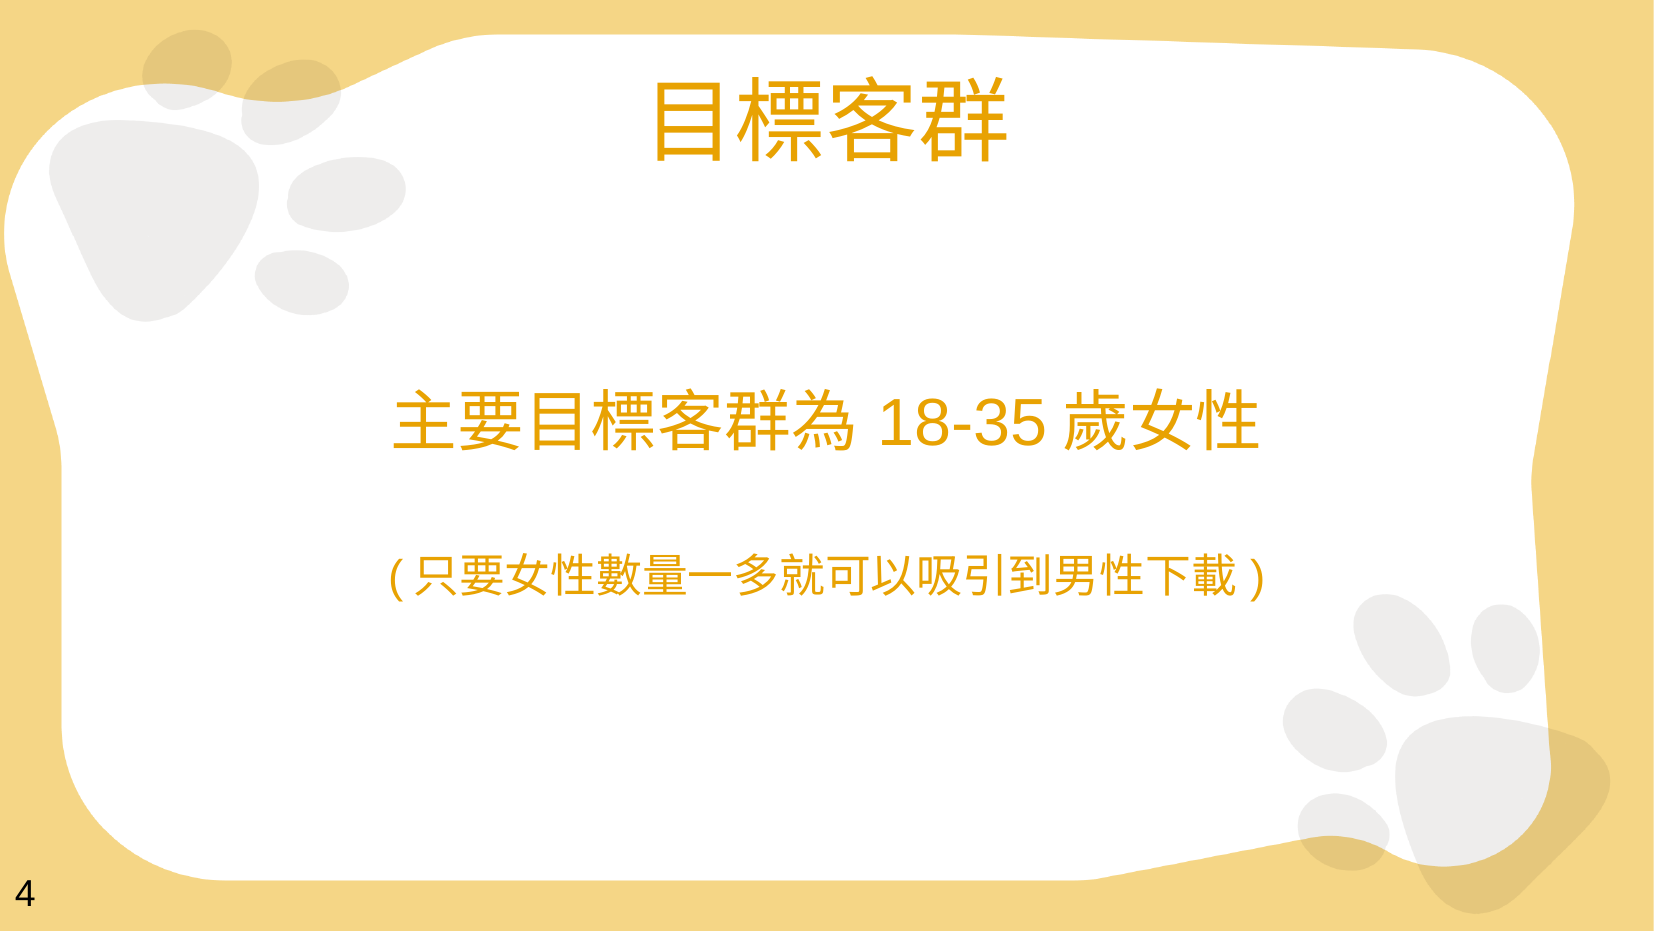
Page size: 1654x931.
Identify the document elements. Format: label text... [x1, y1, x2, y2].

text_box <編號> [0, 865, 460, 931]
picture [0, 0, 1654, 931]
subtitle 主要目標客群為18-35歲女性 (只要女性數量一多就可以吸引到男性下載) [82, 217, 1571, 757]
title 目標客群 [82, 37, 1571, 193]
